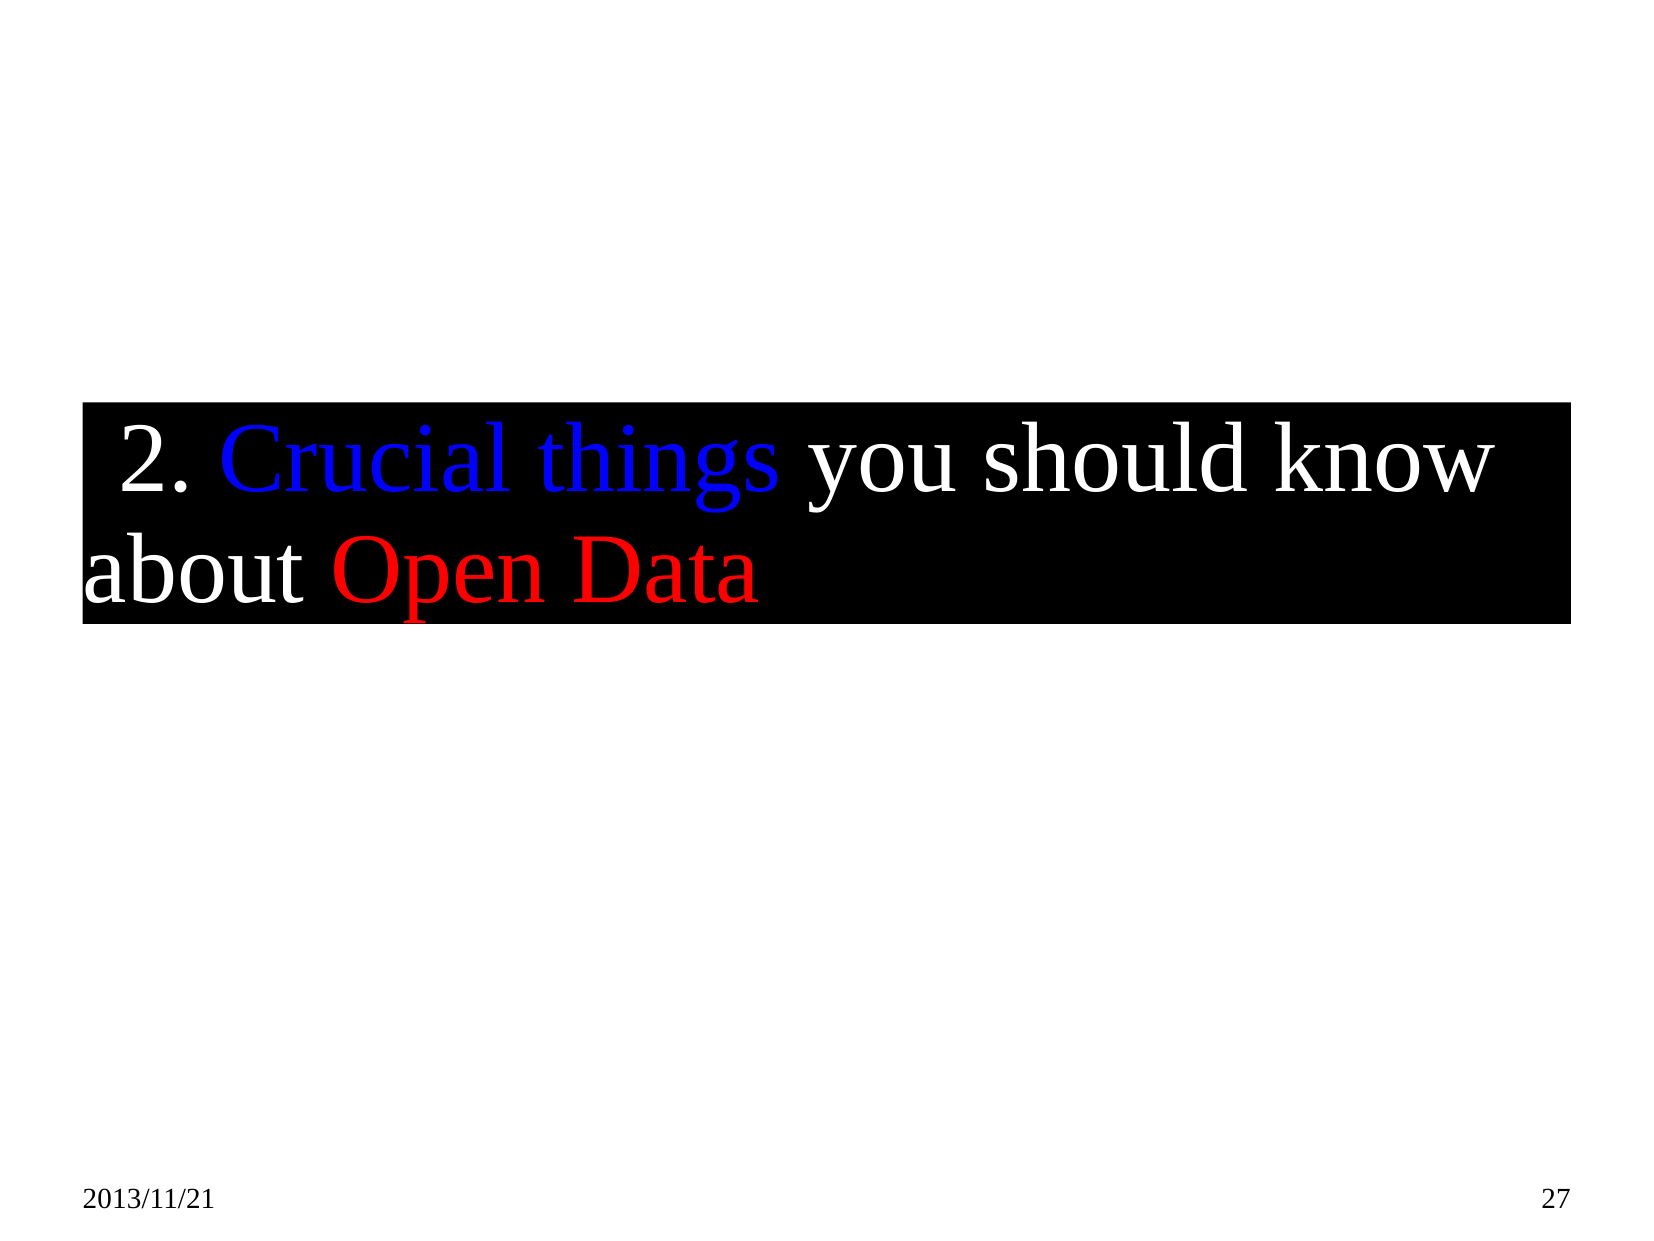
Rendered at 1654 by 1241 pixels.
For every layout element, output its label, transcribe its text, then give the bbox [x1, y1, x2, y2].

title 2. Crucial things you should know about Open Data [82, 402, 1571, 624]
